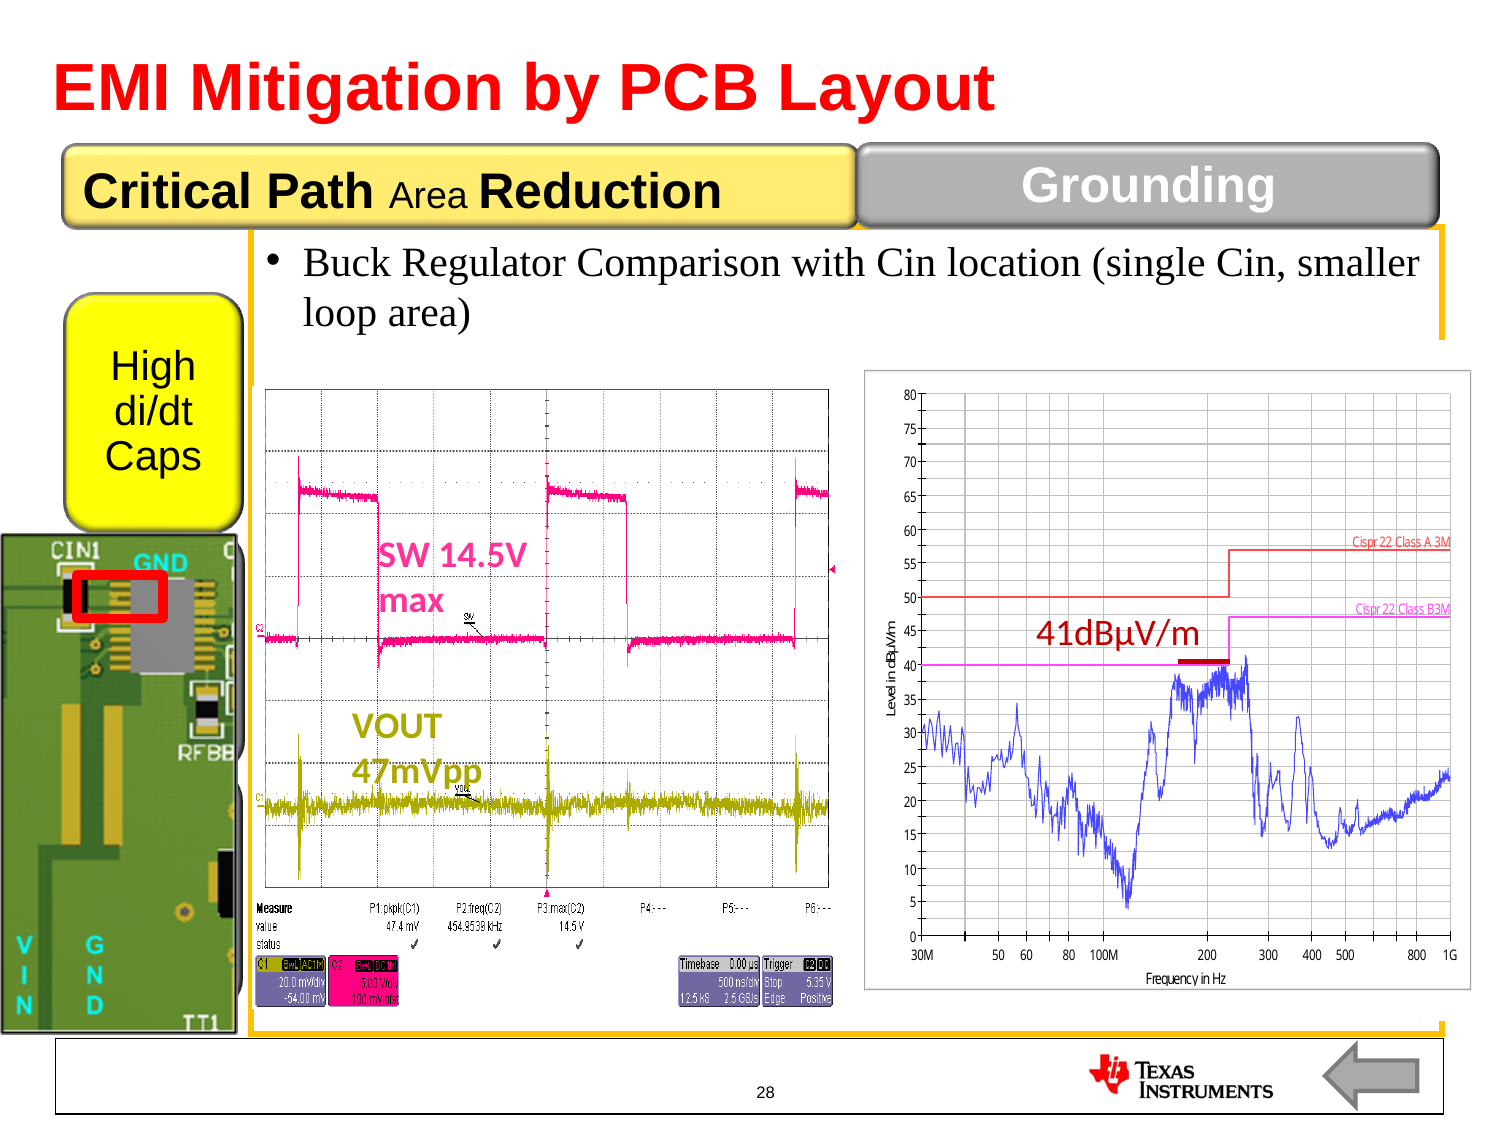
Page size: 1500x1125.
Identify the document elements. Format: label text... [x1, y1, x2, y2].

text_box Grounding [862, 149, 1435, 224]
picture [1087, 1052, 1274, 1099]
picture [252, 339, 1500, 1021]
text_box 41dBµV/m [1021, 600, 1226, 661]
text_box SW 14.5V max [363, 522, 561, 628]
text_box [1324, 1045, 1418, 1107]
text_box High di/dt Caps [75, 302, 232, 522]
text_box VOUT 47mVpp [337, 693, 558, 800]
text_box <numero> [1089, 1021, 1440, 1031]
text_box Critical Path Area Reduction [67, 150, 853, 225]
picture [0, 290, 246, 1035]
list Buck Regulator Comparison with Cin location (single Cin, smaller loop area) [250, 227, 1443, 1035]
picture [59, 140, 1442, 233]
title EMI Mitigation by PCB Layout [37, 23, 1426, 158]
text_box <numero> [723, 1073, 790, 1103]
